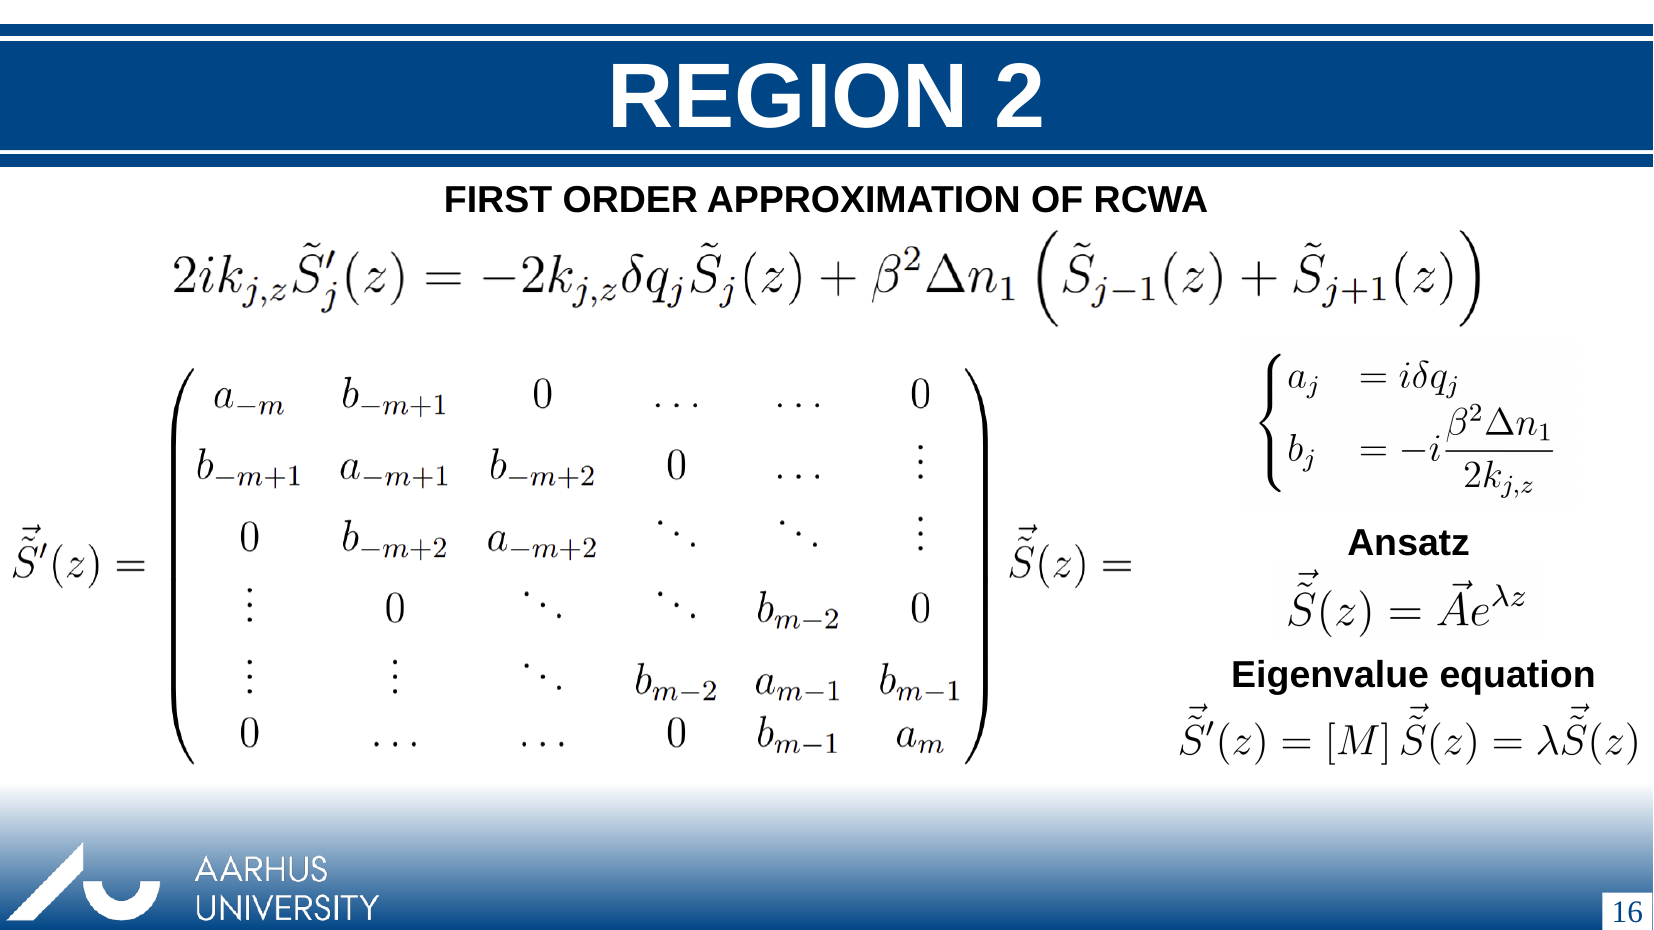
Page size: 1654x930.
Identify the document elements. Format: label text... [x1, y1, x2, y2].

text_box Ansatz [1332, 513, 1485, 571]
picture [5, 841, 414, 928]
picture [1240, 339, 1578, 511]
picture [159, 221, 1494, 334]
title REGION 2 [0, 41, 1653, 151]
text_box Eigenvalue equation [1216, 646, 1612, 704]
picture [1179, 700, 1638, 766]
picture [3, 341, 1133, 780]
text_box FIRST ORDER APPROXIMATION OF RCWA [429, 171, 1224, 228]
picture [1273, 564, 1544, 643]
